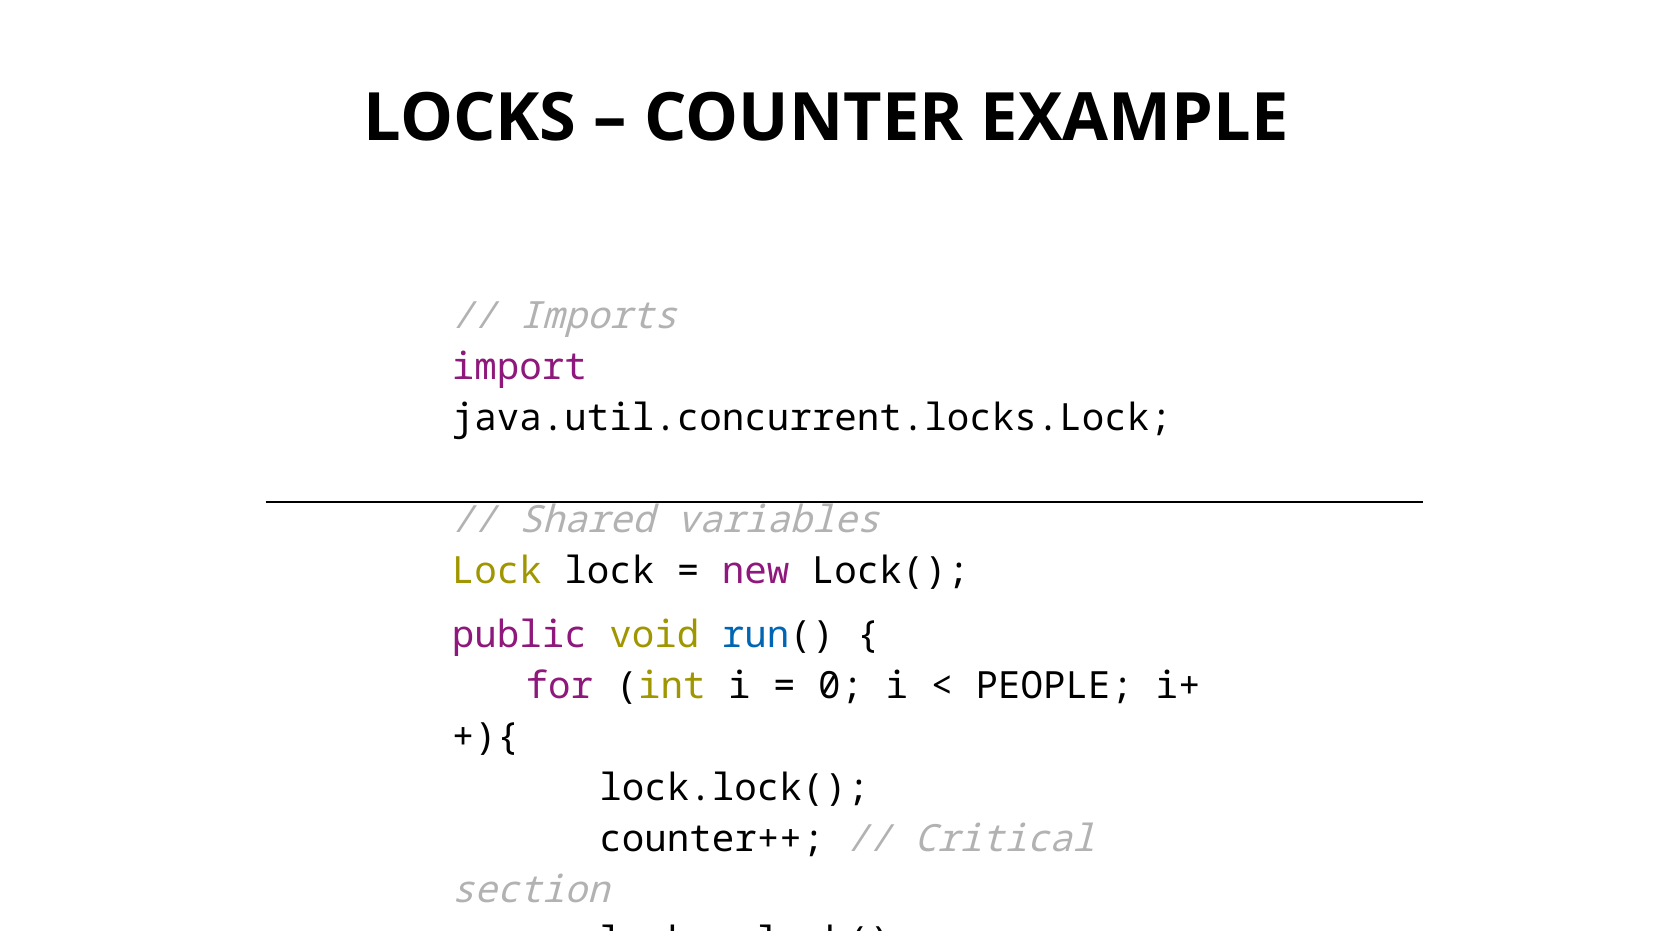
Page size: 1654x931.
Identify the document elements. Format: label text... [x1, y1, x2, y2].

text_box public void run() { for (int i = 0; i < PEOPLE; i++){ lock.lock(); counter++; // Critical section lock.unlock(); } } [437, 555, 1217, 868]
title LOCKS – COUNTER EXAMPLE [82, 36, 1571, 193]
text_box // Imports import java.util.concurrent.locks.Lock; // Shared variables Lock lock = new Lock(); [437, 236, 1217, 473]
